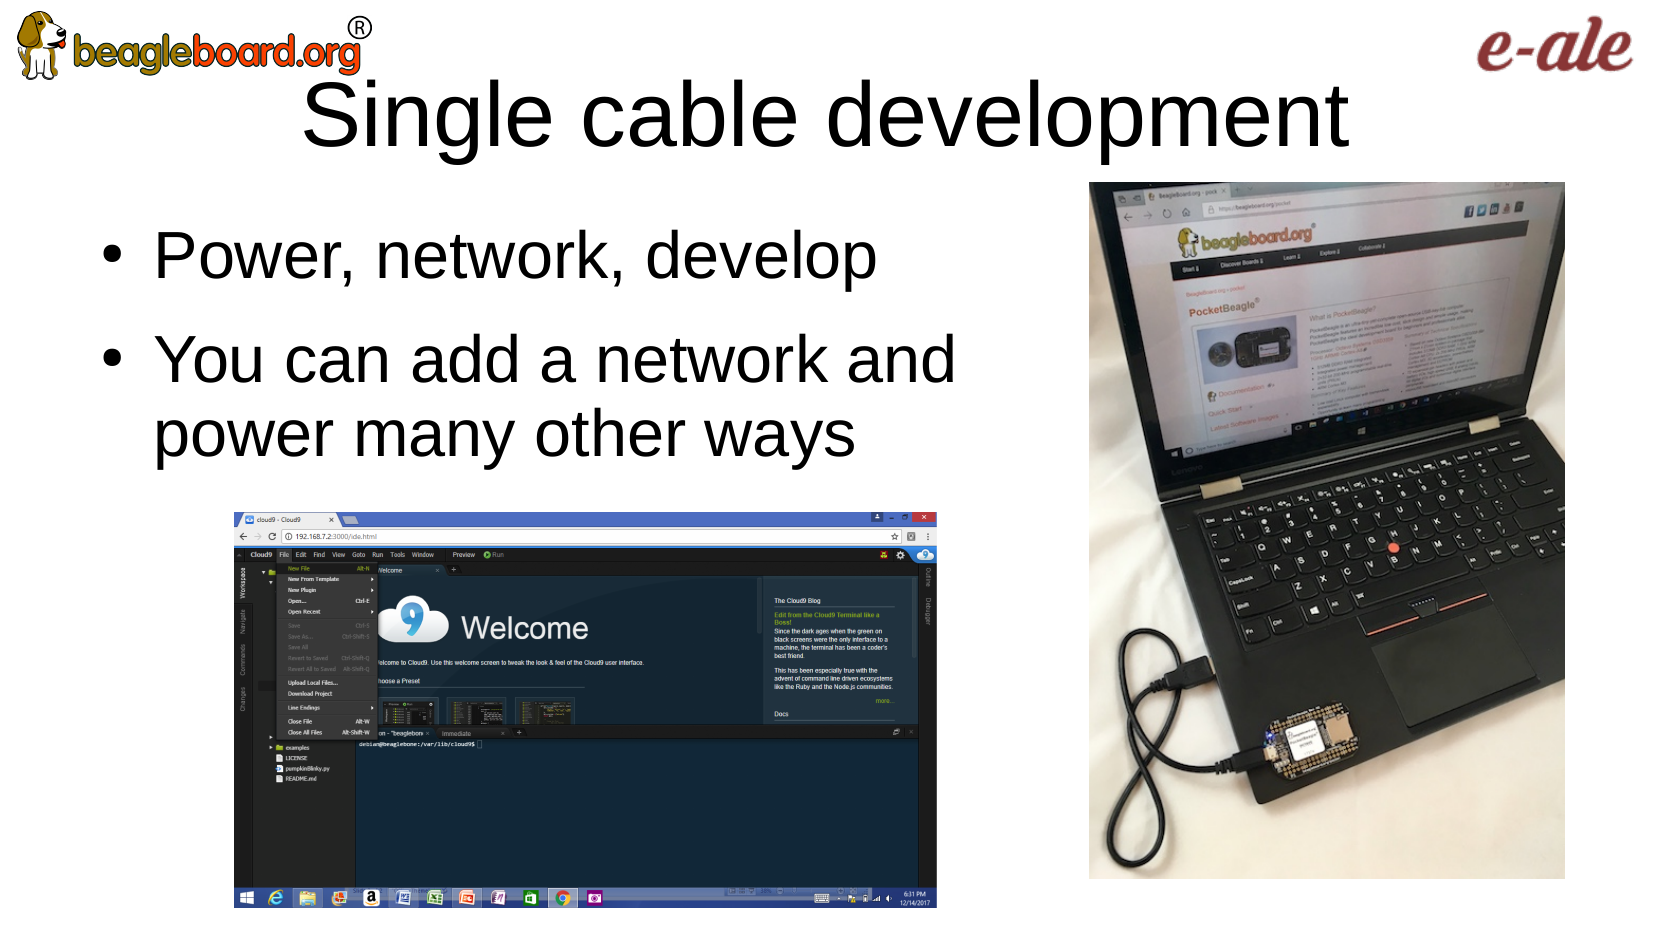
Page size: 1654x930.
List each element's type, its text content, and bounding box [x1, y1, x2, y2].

picture [1475, 14, 1636, 74]
picture [1089, 182, 1565, 879]
list Power, network, develop You can add a network and power many other ways [82, 217, 1081, 757]
title Single cable development [82, 37, 1571, 193]
picture [234, 512, 937, 908]
picture [17, 11, 372, 80]
